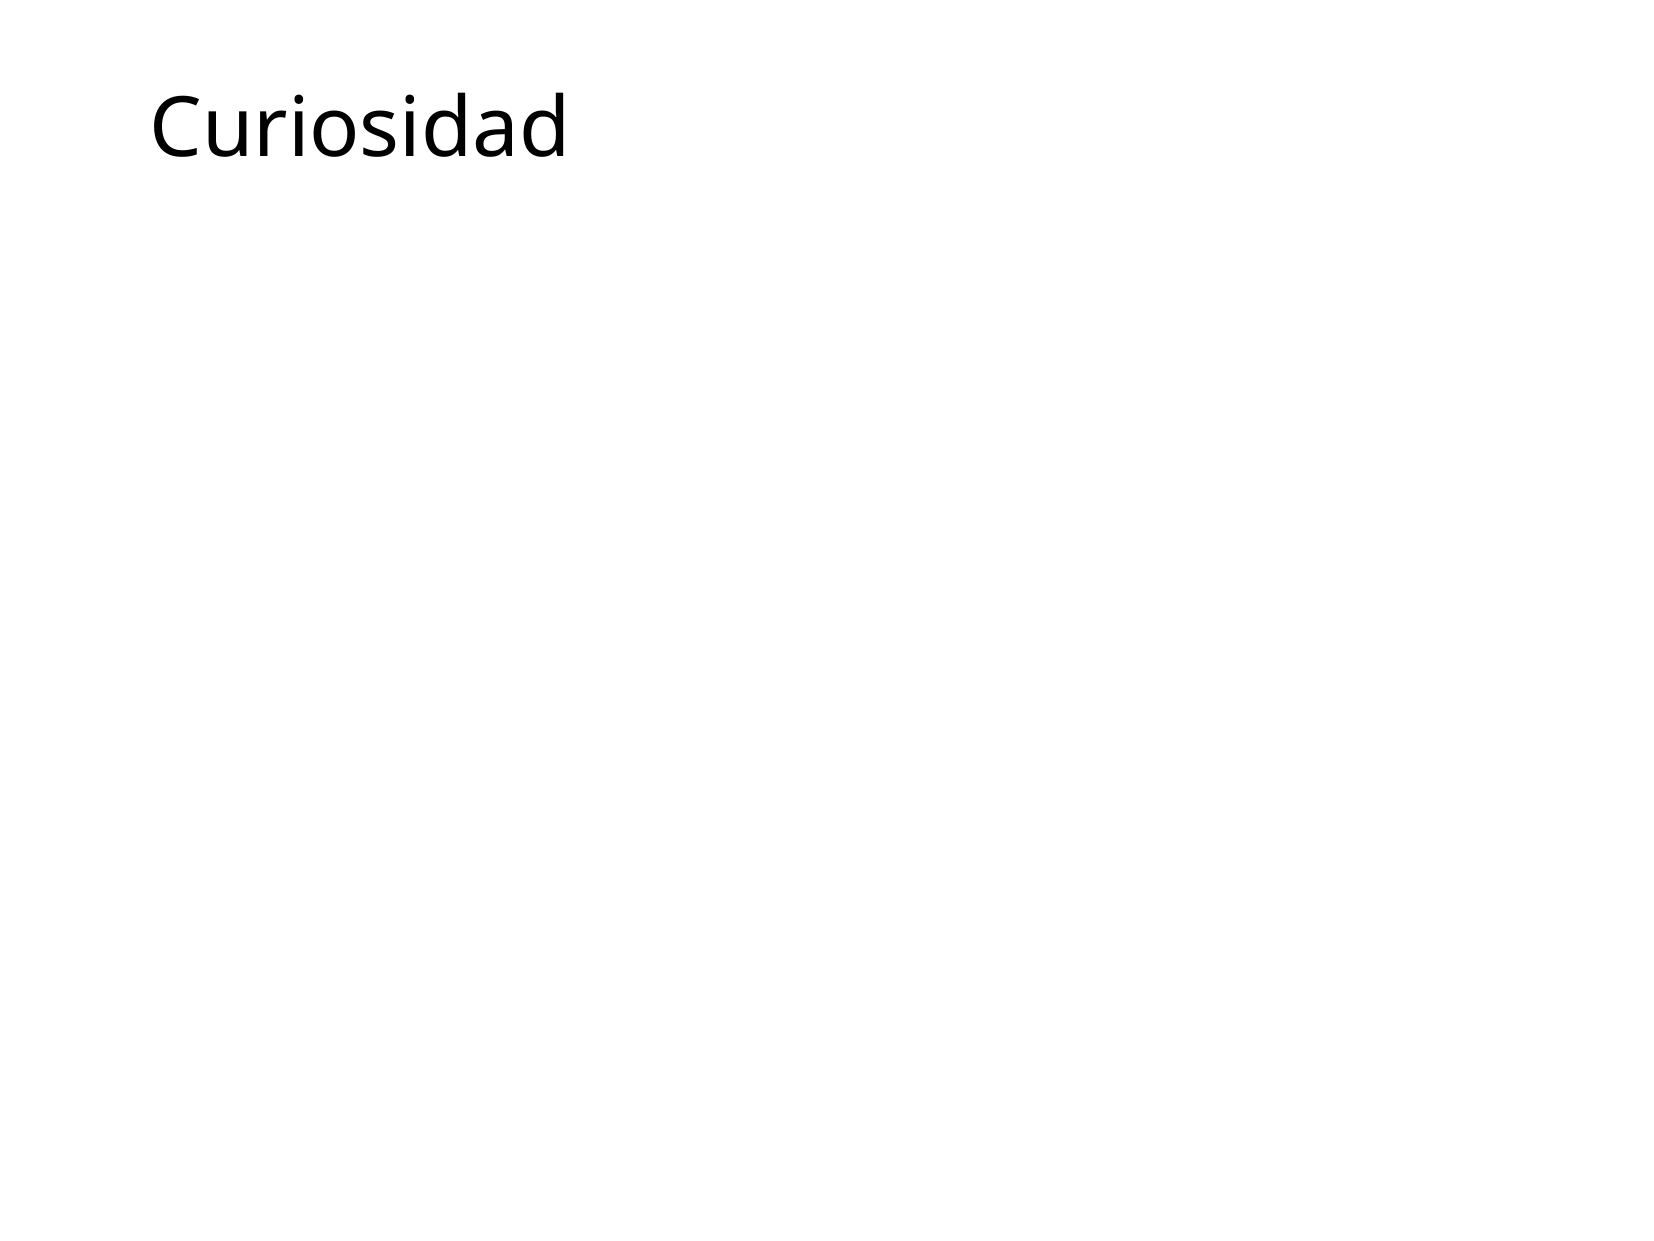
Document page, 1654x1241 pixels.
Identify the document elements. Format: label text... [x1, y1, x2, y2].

text_box Curiosidad [134, 60, 706, 295]
